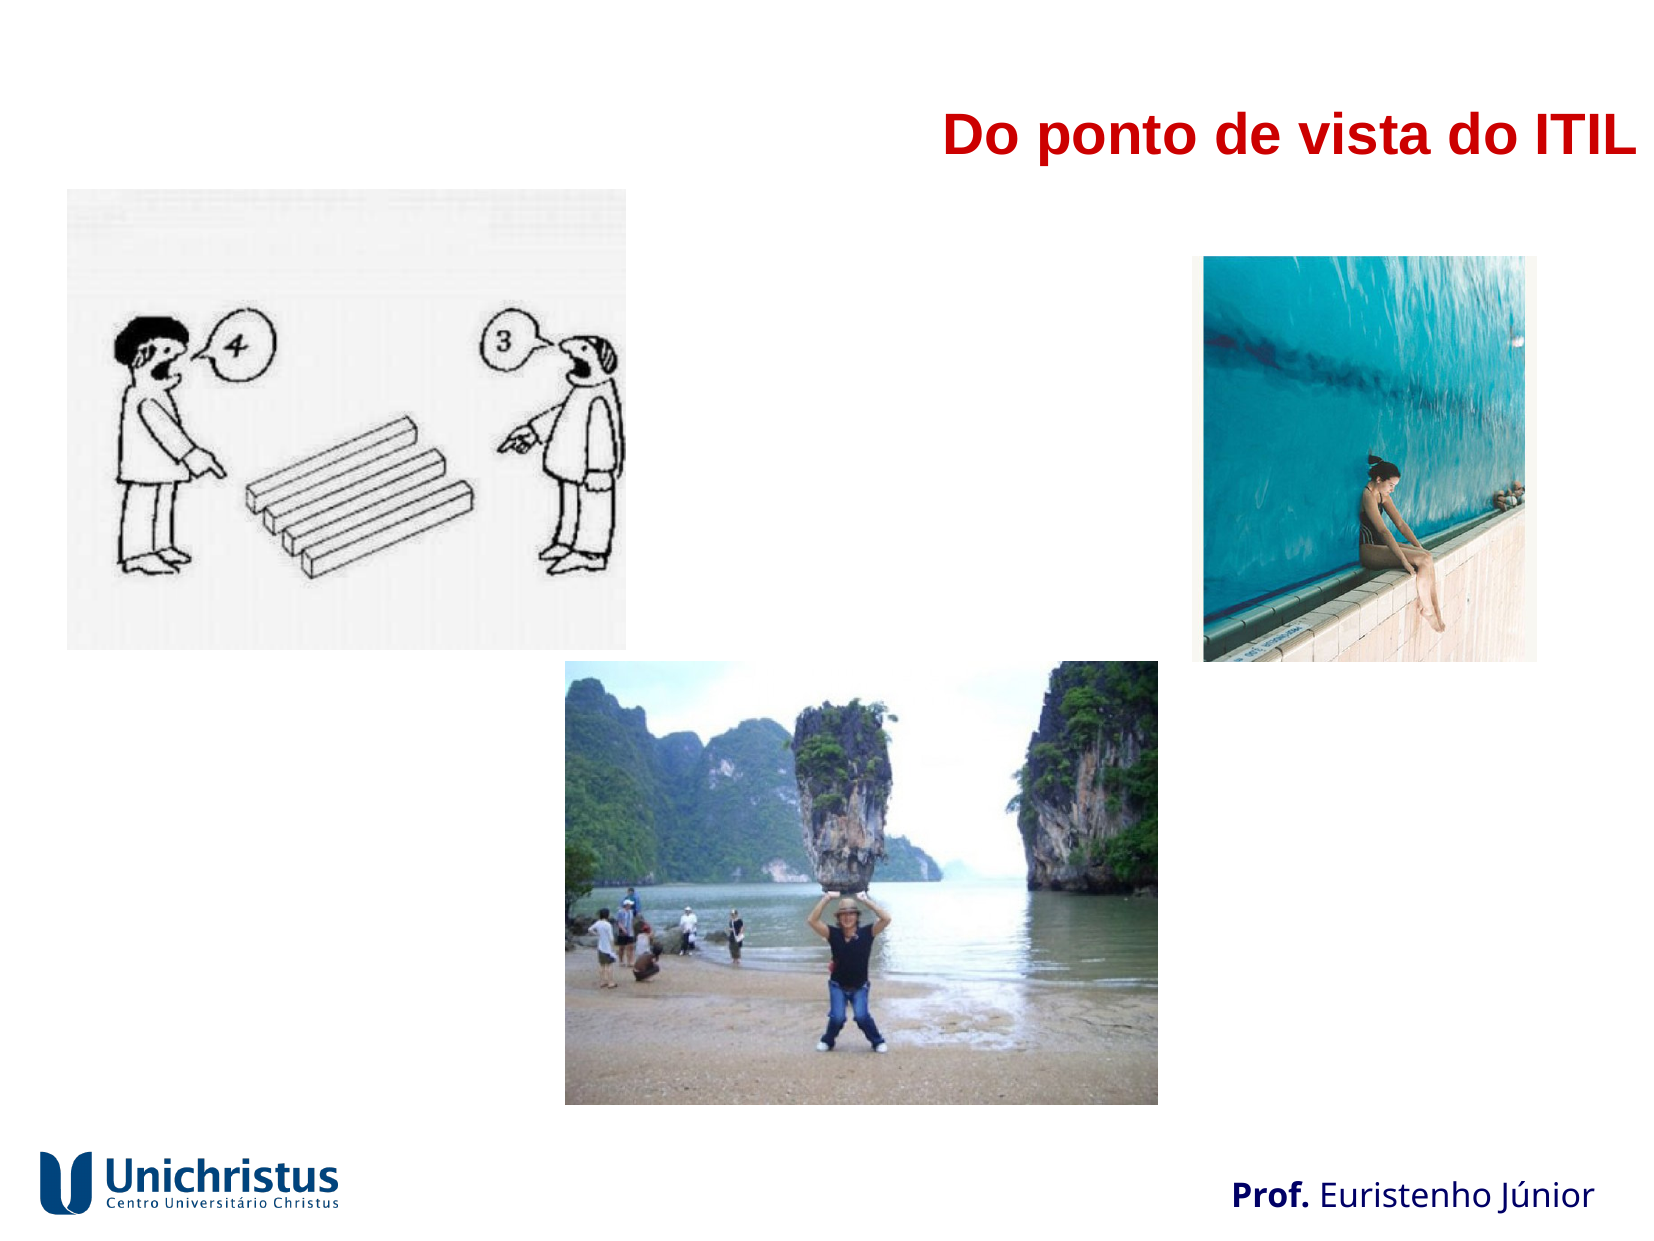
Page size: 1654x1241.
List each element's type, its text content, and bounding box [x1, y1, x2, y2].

text_box Prof. Euristenho Júnior [1216, 1163, 1654, 1224]
picture [1192, 256, 1537, 662]
picture [565, 661, 1158, 1105]
text_box Do ponto de vista do ITIL [927, 94, 1654, 175]
picture [35, 1148, 343, 1217]
picture [67, 189, 626, 650]
